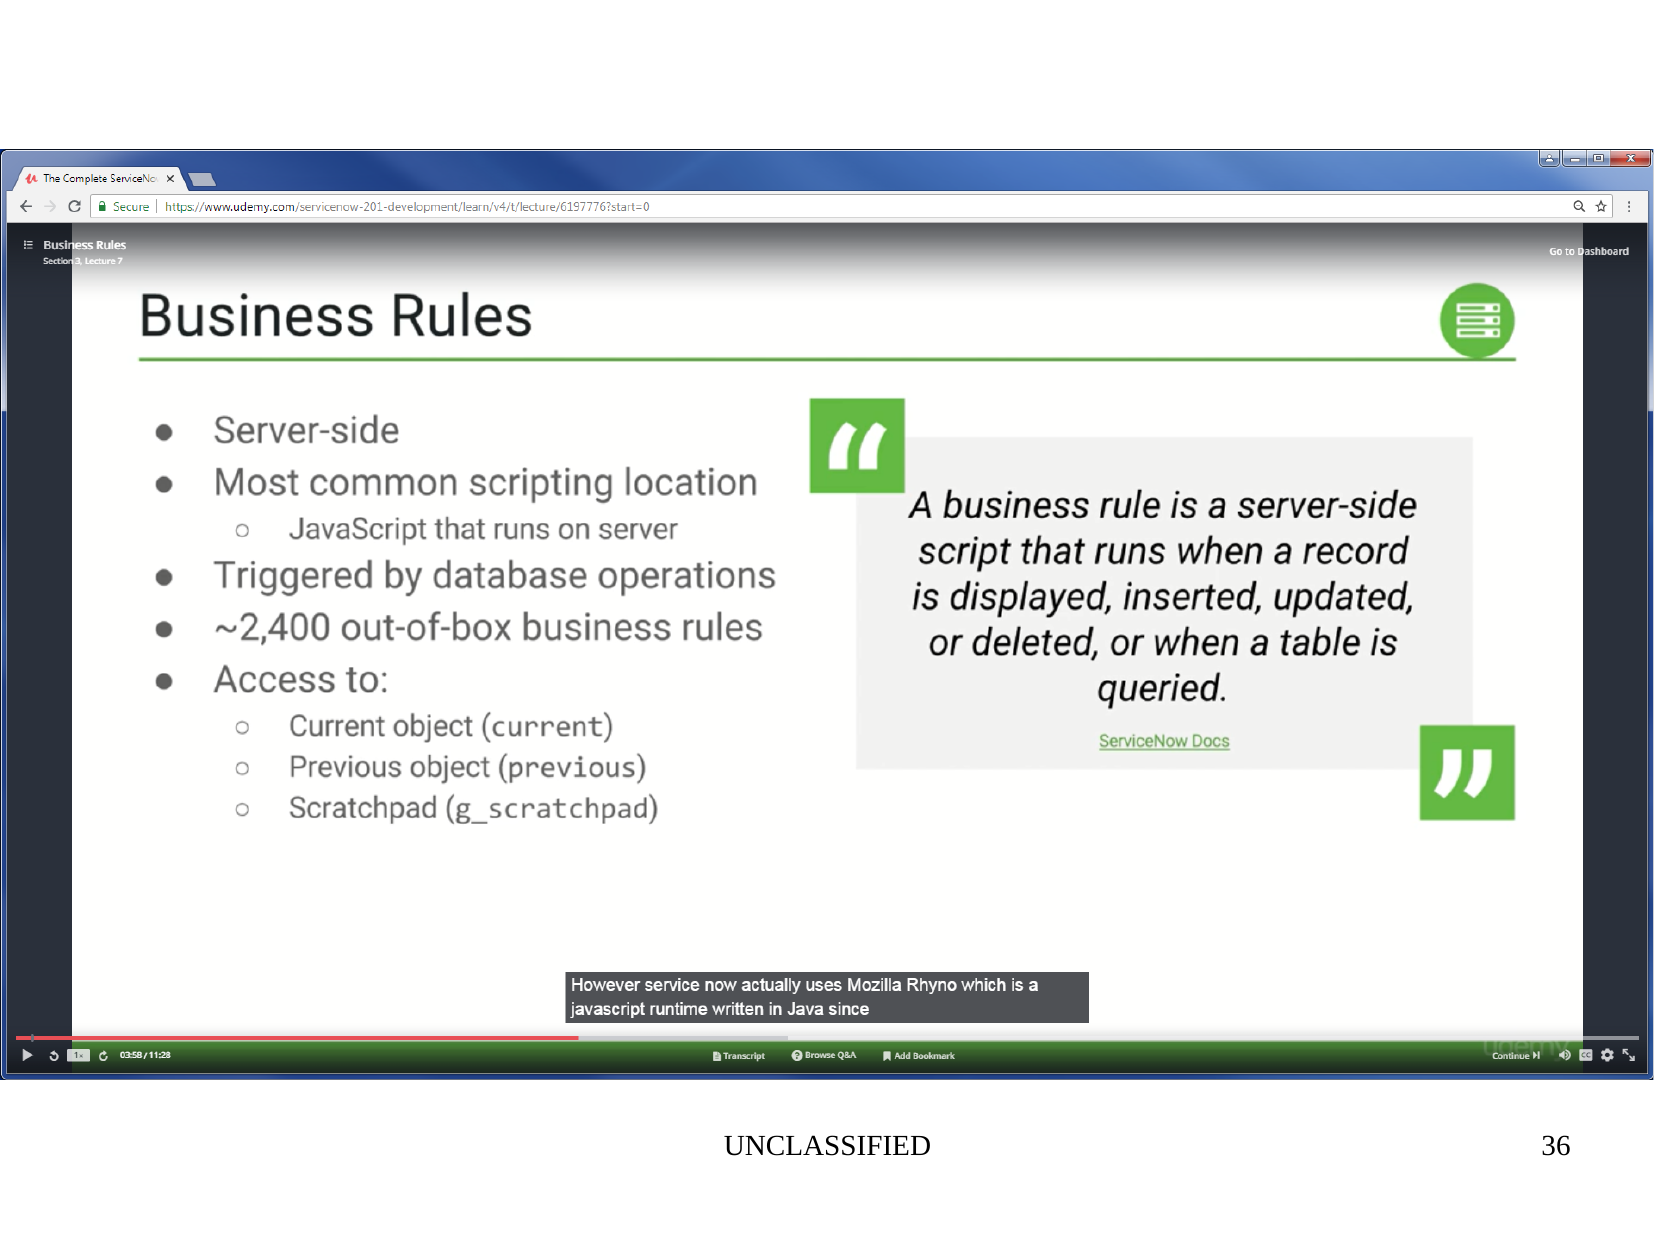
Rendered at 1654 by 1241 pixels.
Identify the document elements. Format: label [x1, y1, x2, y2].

picture [0, 149, 1654, 1081]
